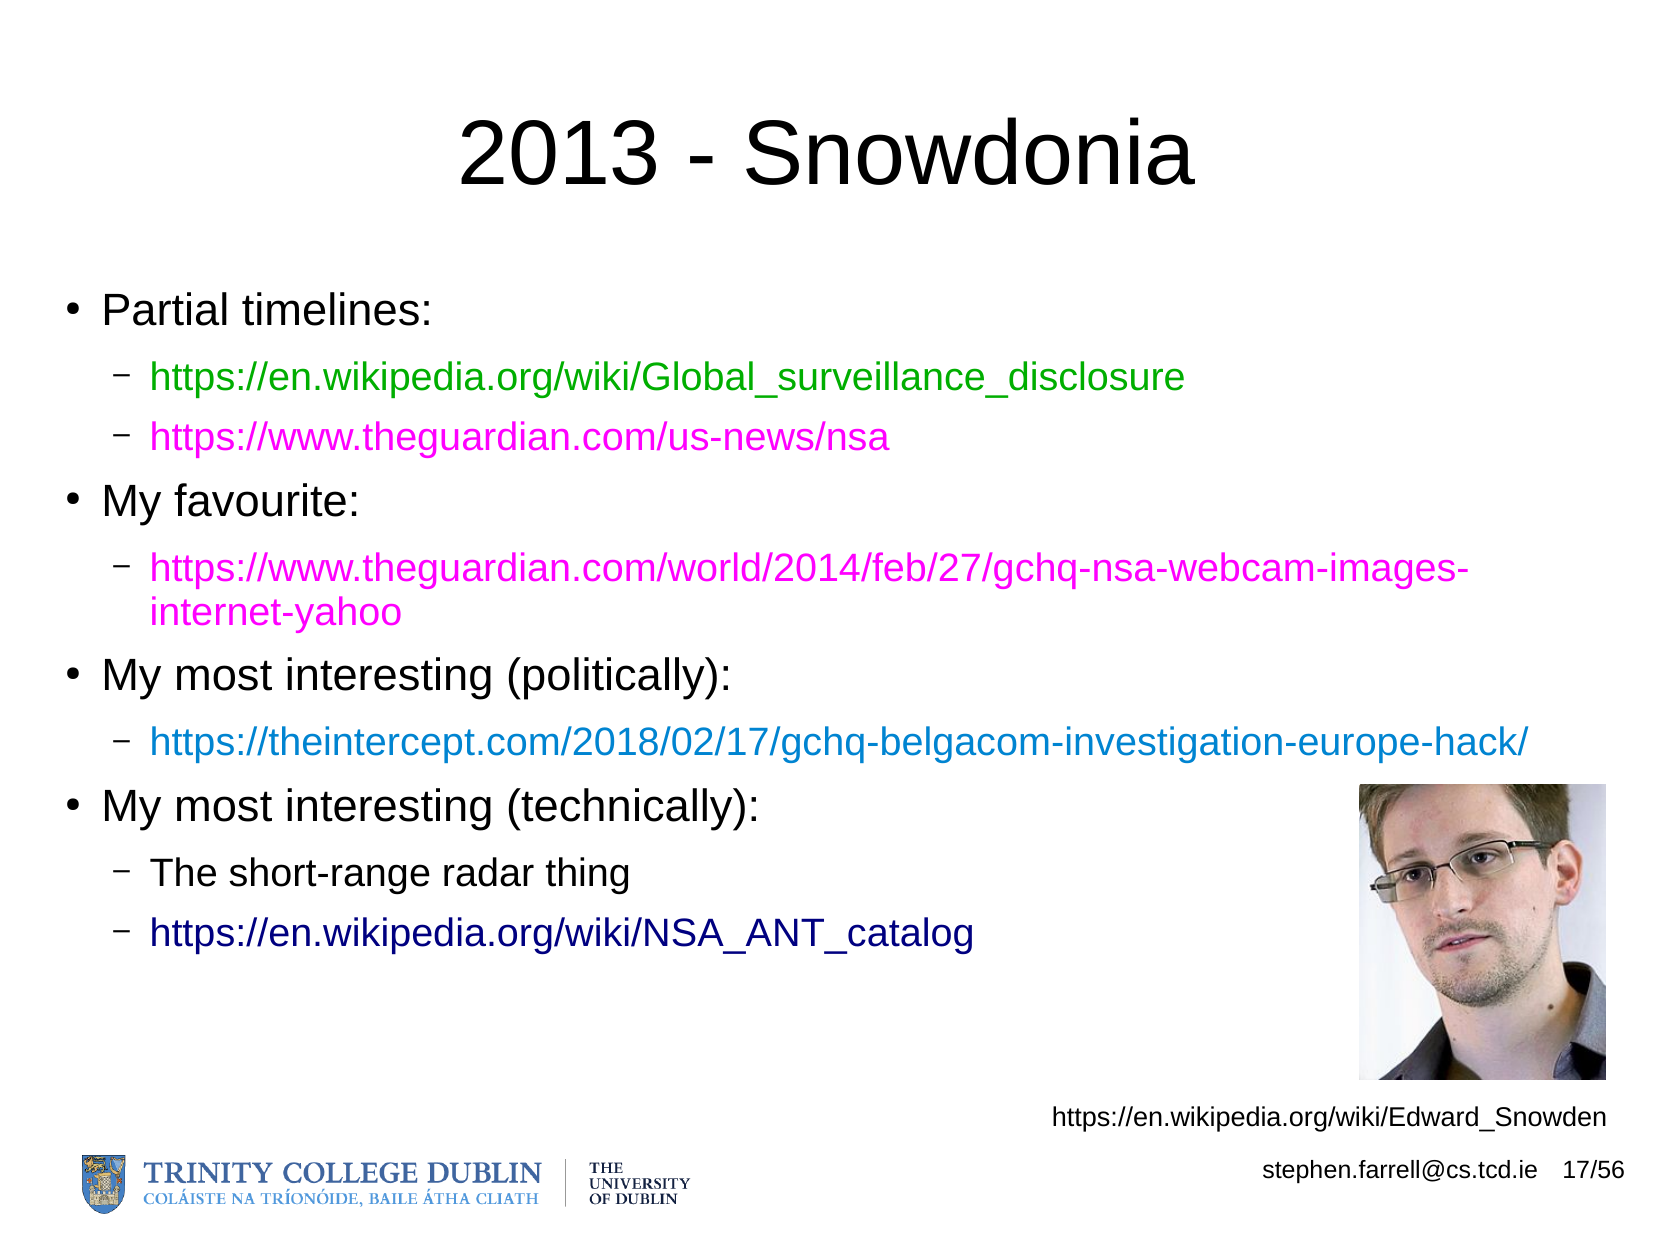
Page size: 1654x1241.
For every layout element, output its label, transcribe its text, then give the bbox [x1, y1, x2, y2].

title 2013 - Snowdonia [82, 49, 1571, 257]
list Partial timelines: https://en.wikipedia.org/wiki/Global_surveillance_disclosure https://www.theguardian.com/us-news/nsa My favourite: https://www.theguardian.com/world/2014/feb/27/gchq-nsa-webcam-images-internet-yahoo My most interesting (politically): https://theintercept.com/2018/02/17/gchq-belgacom-investigation-europe-hack/ My most interesting (technically): The short-range radar thing https://en.wikipedia.org/wiki/NSA_ANT_catalog [53, 284, 1542, 1004]
picture [1359, 784, 1606, 1081]
picture [82, 1155, 694, 1214]
text_box https://en.wikipedia.org/wiki/Edward_Snowden [1037, 1095, 1626, 1152]
